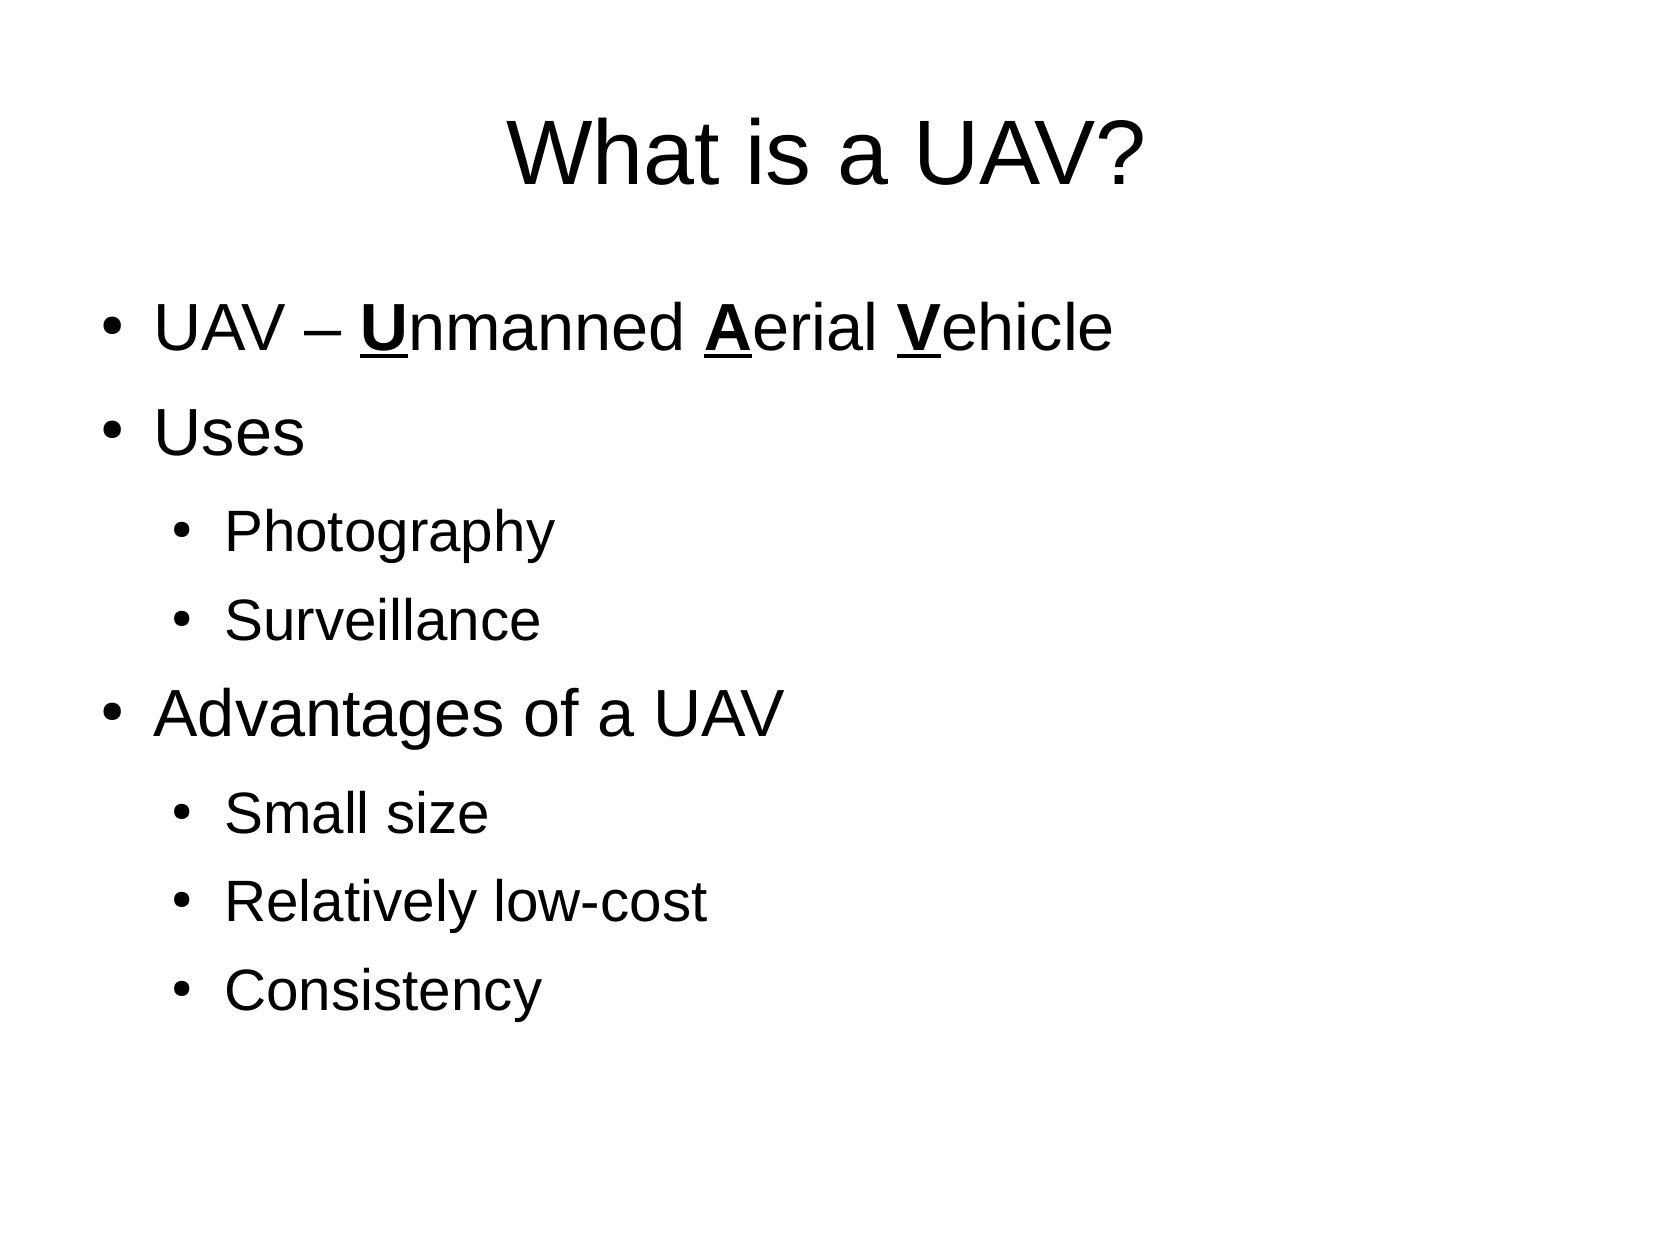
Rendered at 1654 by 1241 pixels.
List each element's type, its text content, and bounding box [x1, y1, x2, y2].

list UAV – Unmanned Aerial Vehicle Uses Photography Surveillance Advantages of a UAV Small size Relatively low-cost Consistency [82, 290, 1571, 1109]
title What is a UAV? [82, 49, 1571, 257]
